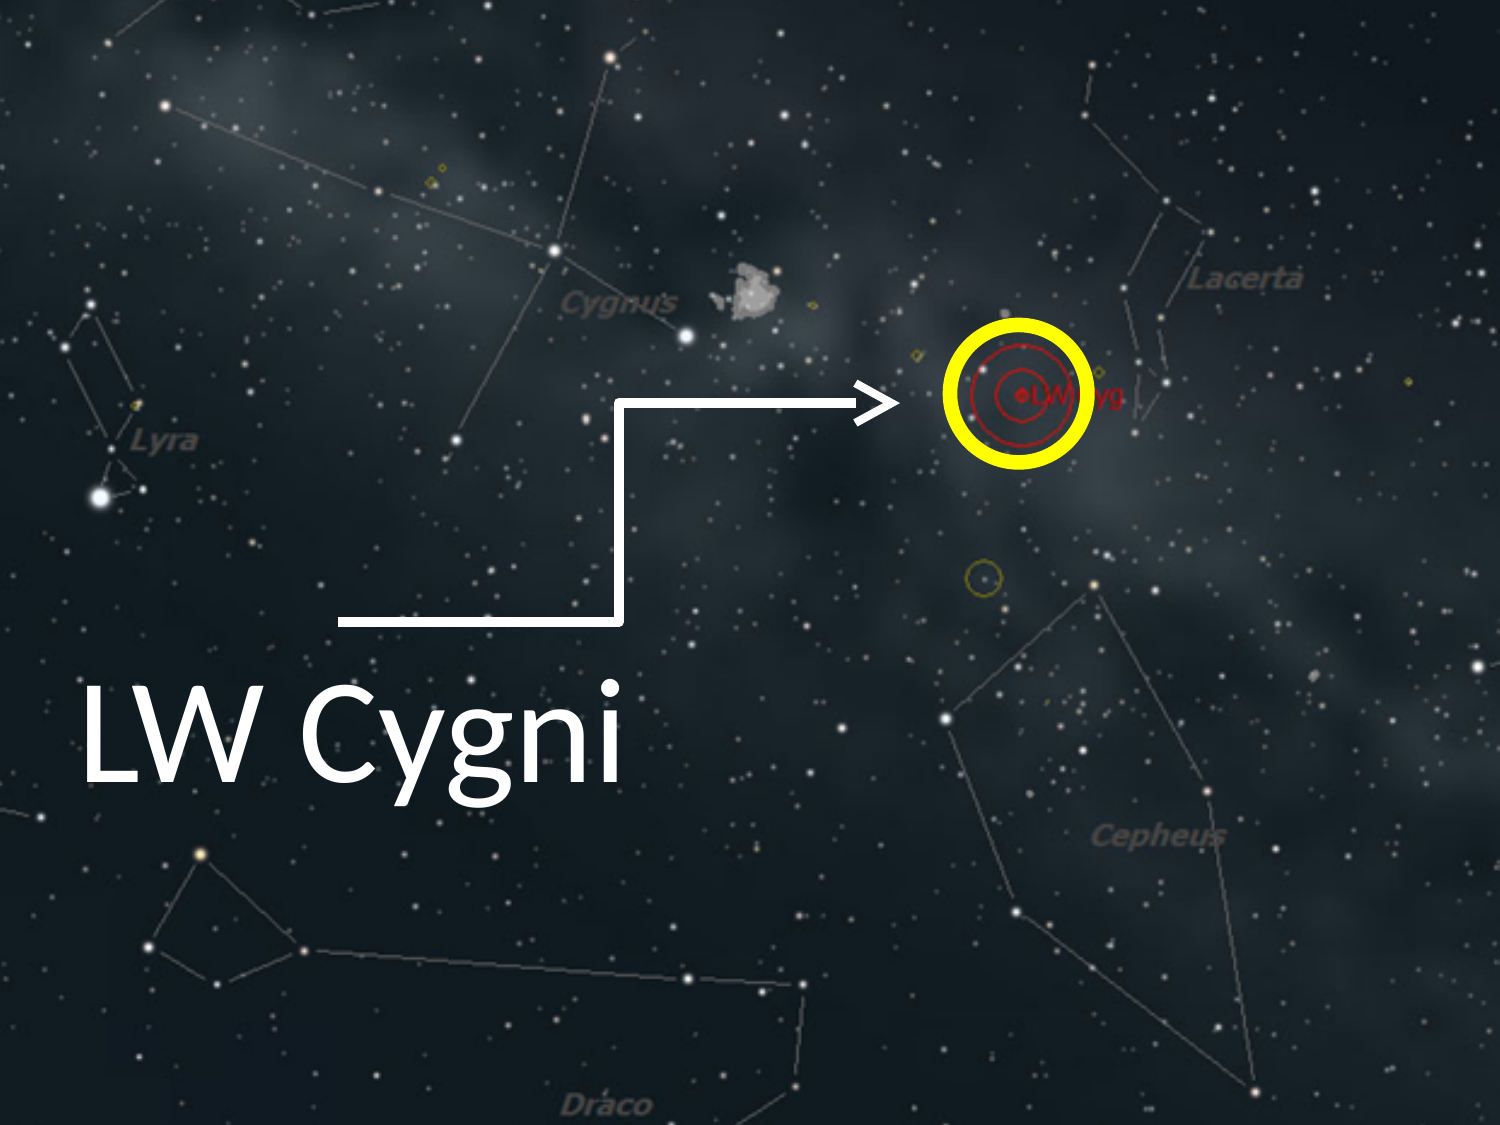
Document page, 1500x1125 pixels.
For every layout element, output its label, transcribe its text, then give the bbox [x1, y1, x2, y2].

text_box LW Cygni [62, 624, 750, 820]
picture [0, 0, 1500, 1125]
